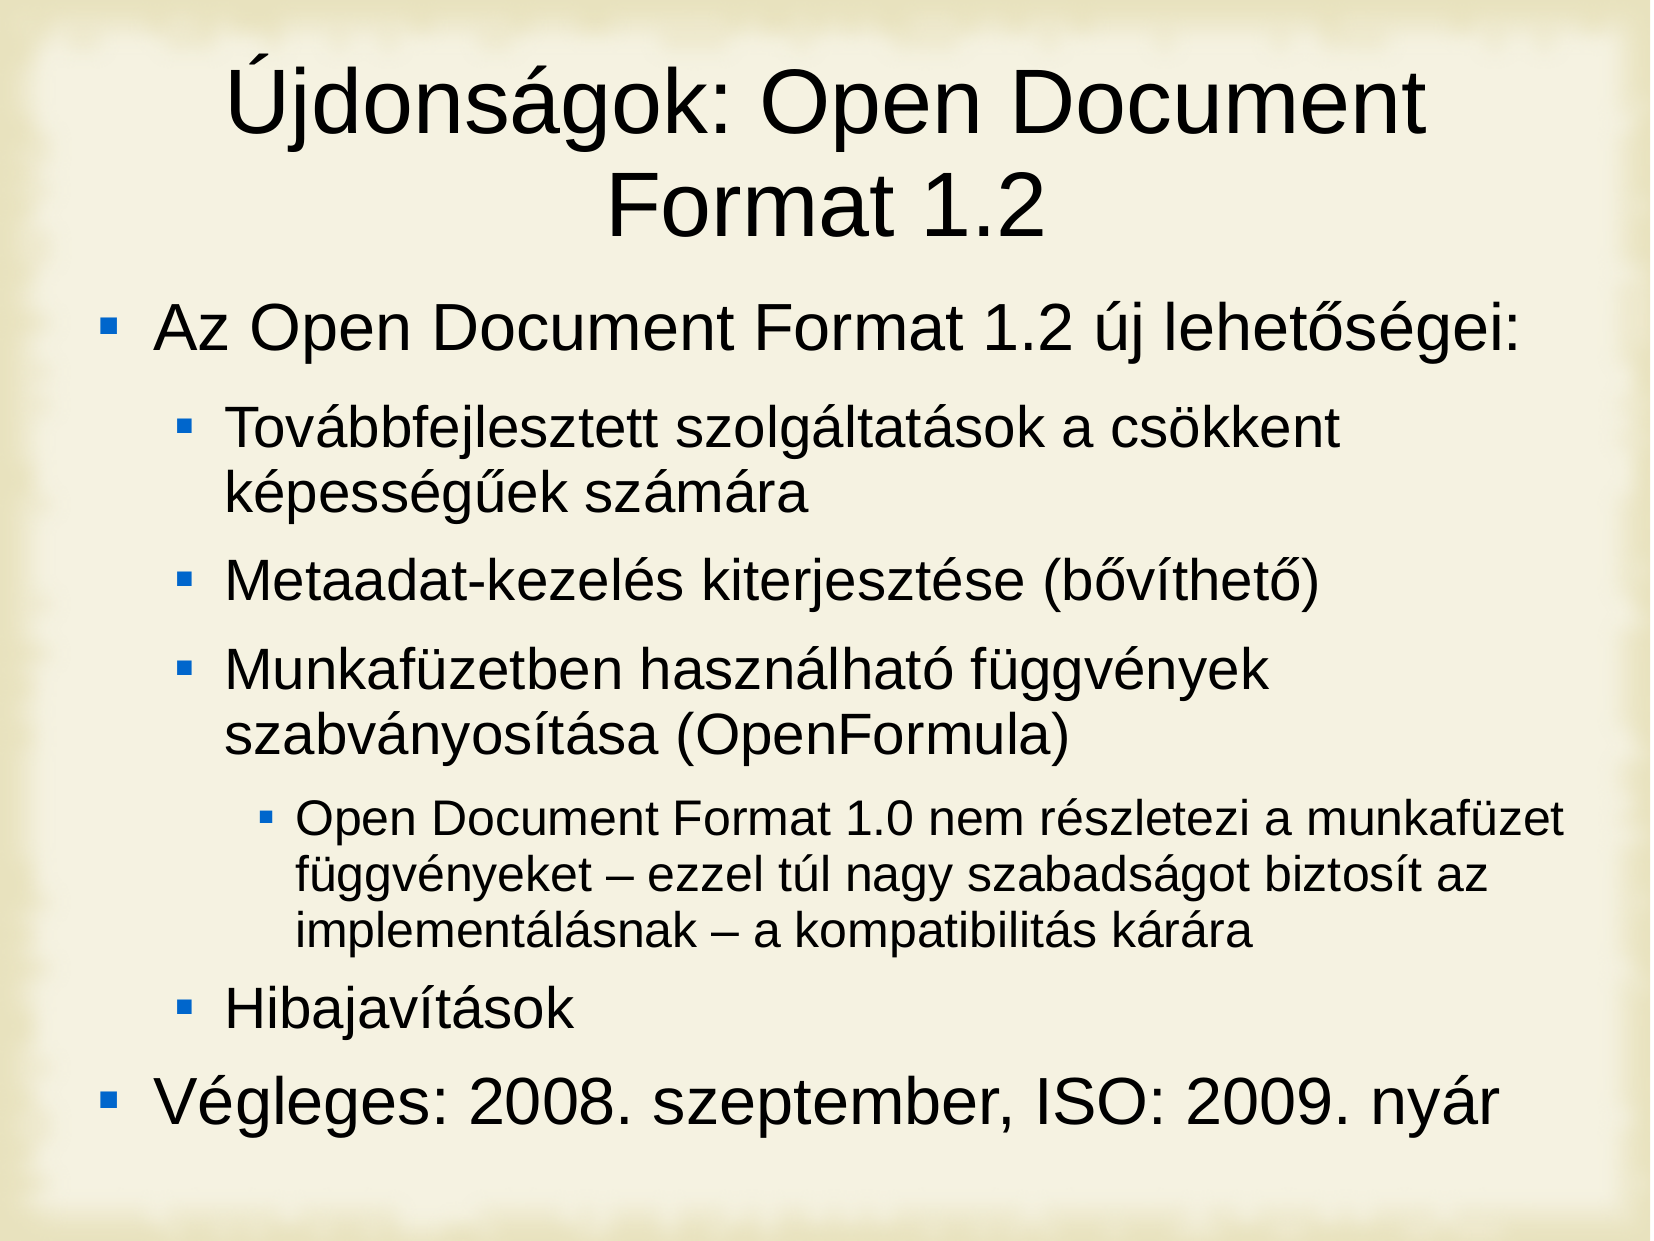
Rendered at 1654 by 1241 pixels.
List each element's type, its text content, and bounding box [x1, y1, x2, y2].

list Az Open Document Format 1.2 új lehetőségei: Továbbfejlesztett szolgáltatások a csökkent képességűek számára Metaadat-kezelés kiterjesztése (bővíthető) Munkafüzetben használható függvények szabványosítása (OpenFormula) Open Document Format 1.0 nem részletezi a munkafüzet függvényeket – ezzel túl nagy szabadságot biztosít az implementálásnak – a kompatibilitás kárára Hibajavítások Végleges: 2008. szeptember, ISO: 2009. nyár [82, 290, 1571, 1195]
picture [0, 0, 1651, 1241]
title Újdonságok: Open Document Format 1.2 [82, 49, 1571, 257]
